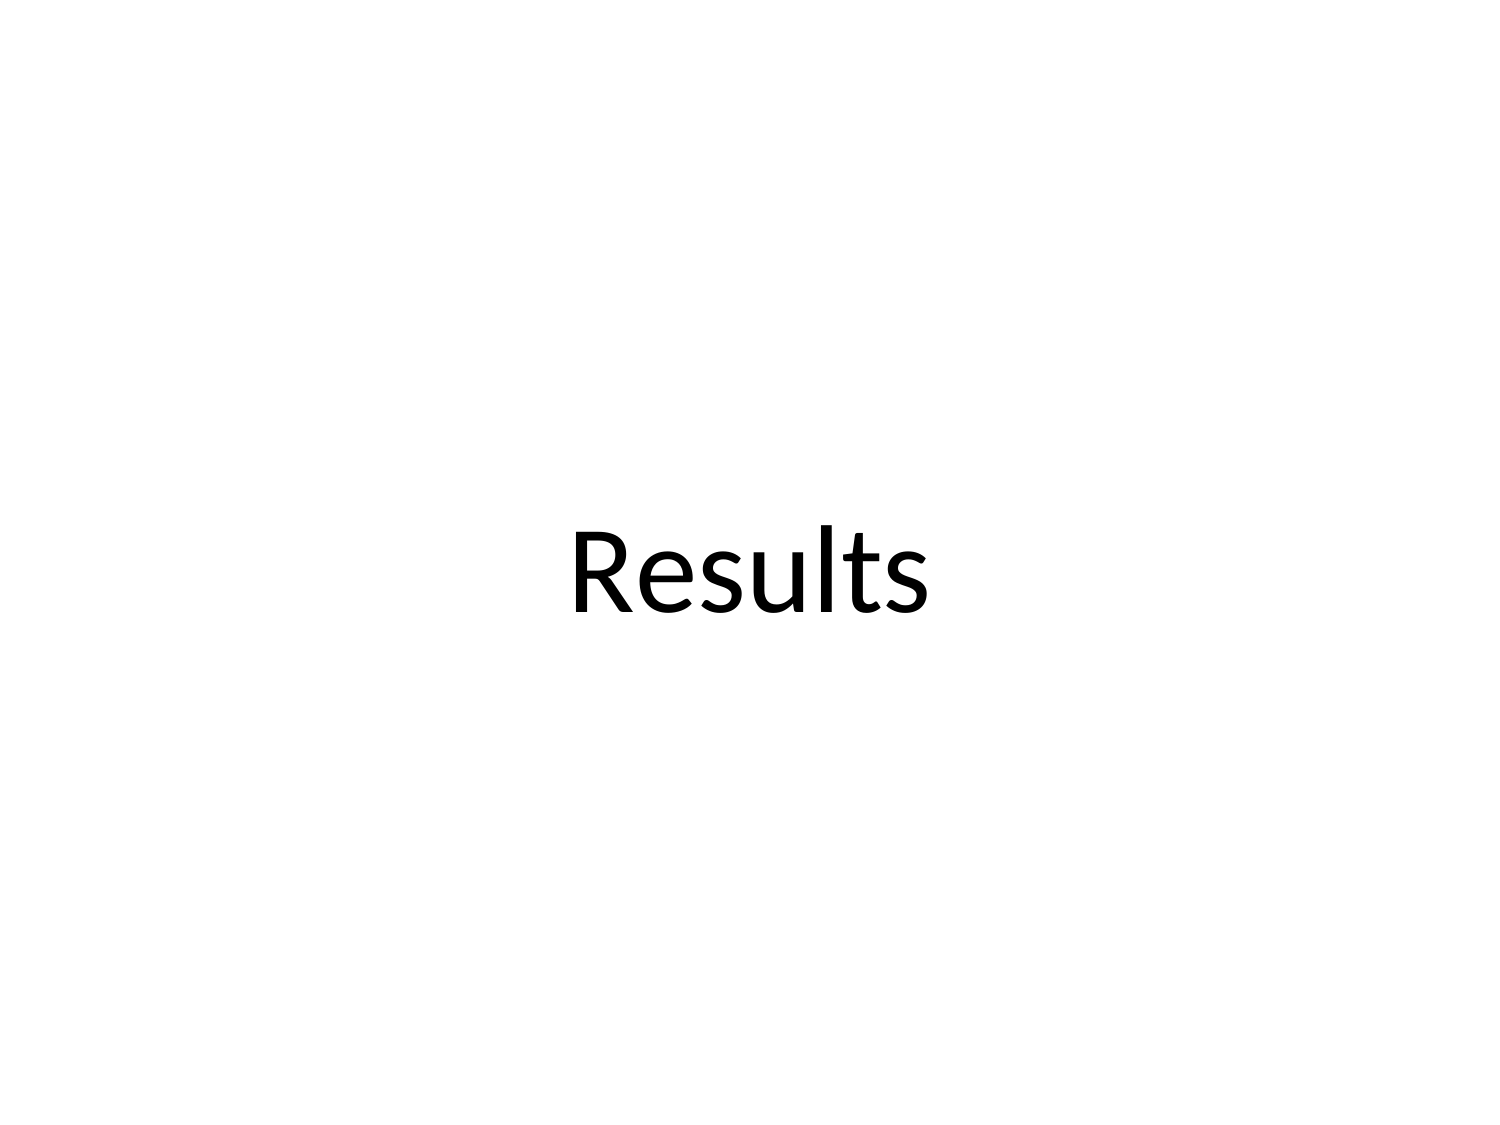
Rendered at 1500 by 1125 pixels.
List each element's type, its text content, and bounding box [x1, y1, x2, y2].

title Results [75, 444, 1426, 681]
